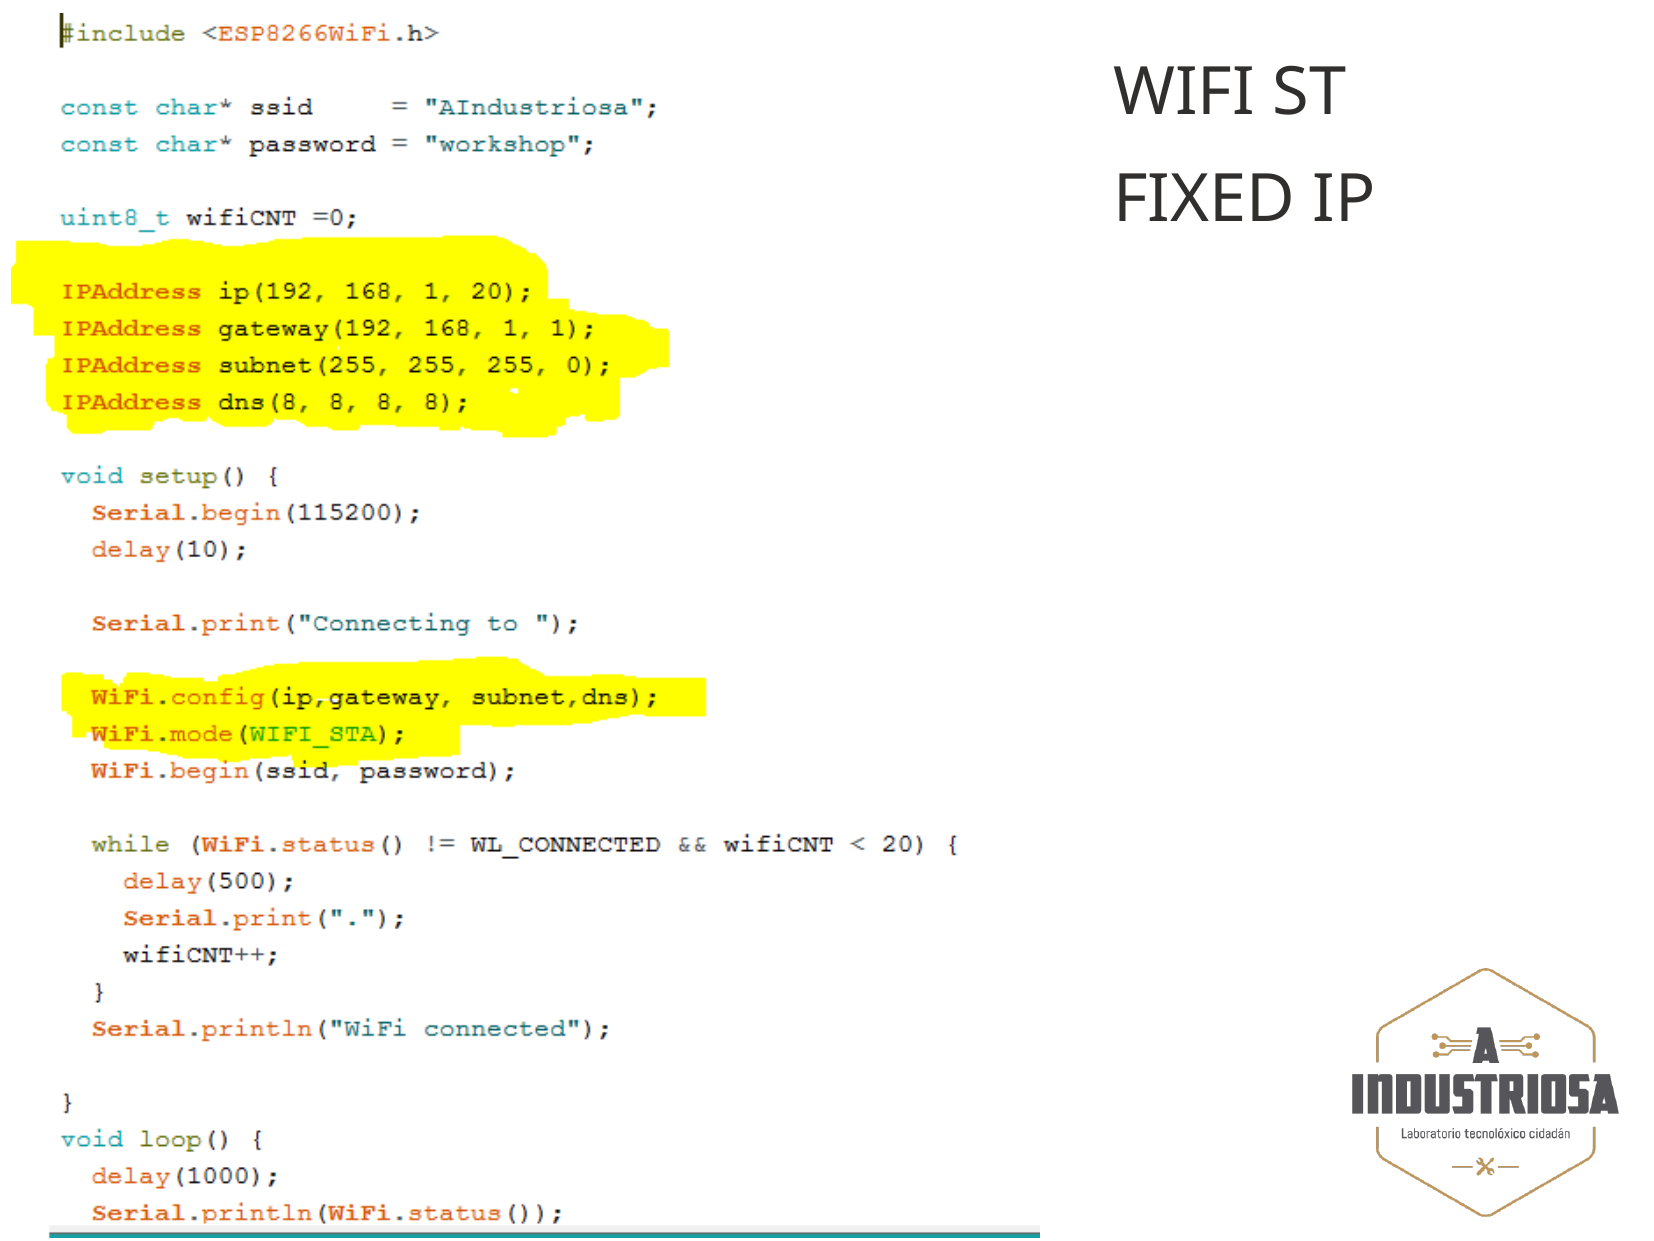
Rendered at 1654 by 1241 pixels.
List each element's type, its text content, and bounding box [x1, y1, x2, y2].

picture [11, 13, 1040, 1238]
text_box WIFI ST FIXED IP [1098, 35, 1620, 256]
picture [1352, 968, 1619, 1217]
